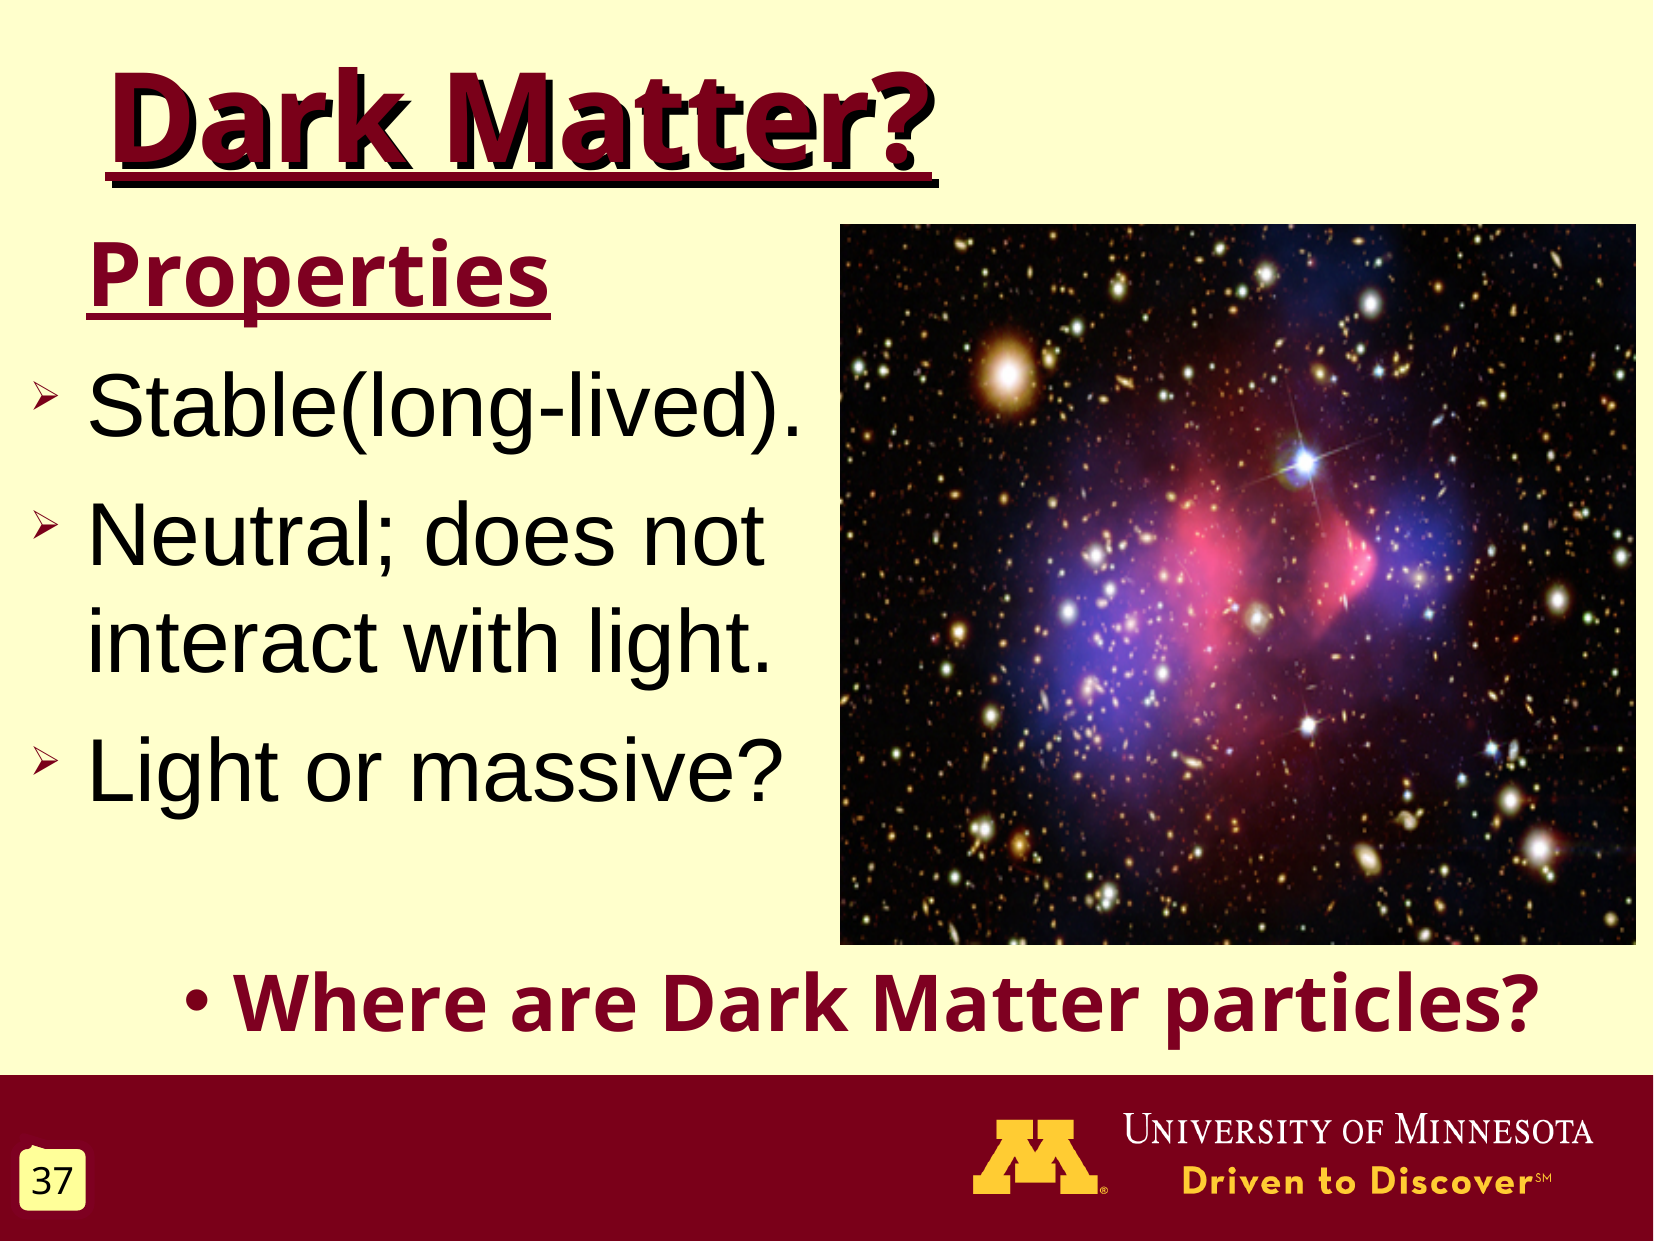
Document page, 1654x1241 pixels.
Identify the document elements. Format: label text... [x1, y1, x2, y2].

list Properties Stable(long-lived). Neutral; does not interact with light. Light or massive? [15, 210, 931, 946]
title Dark Matter? [90, 30, 1496, 196]
list Where are Dark Matter particles? [168, 945, 1561, 1066]
picture [840, 224, 1636, 946]
text_box 37 [15, 1137, 91, 1216]
picture [0, 1075, 1654, 1241]
